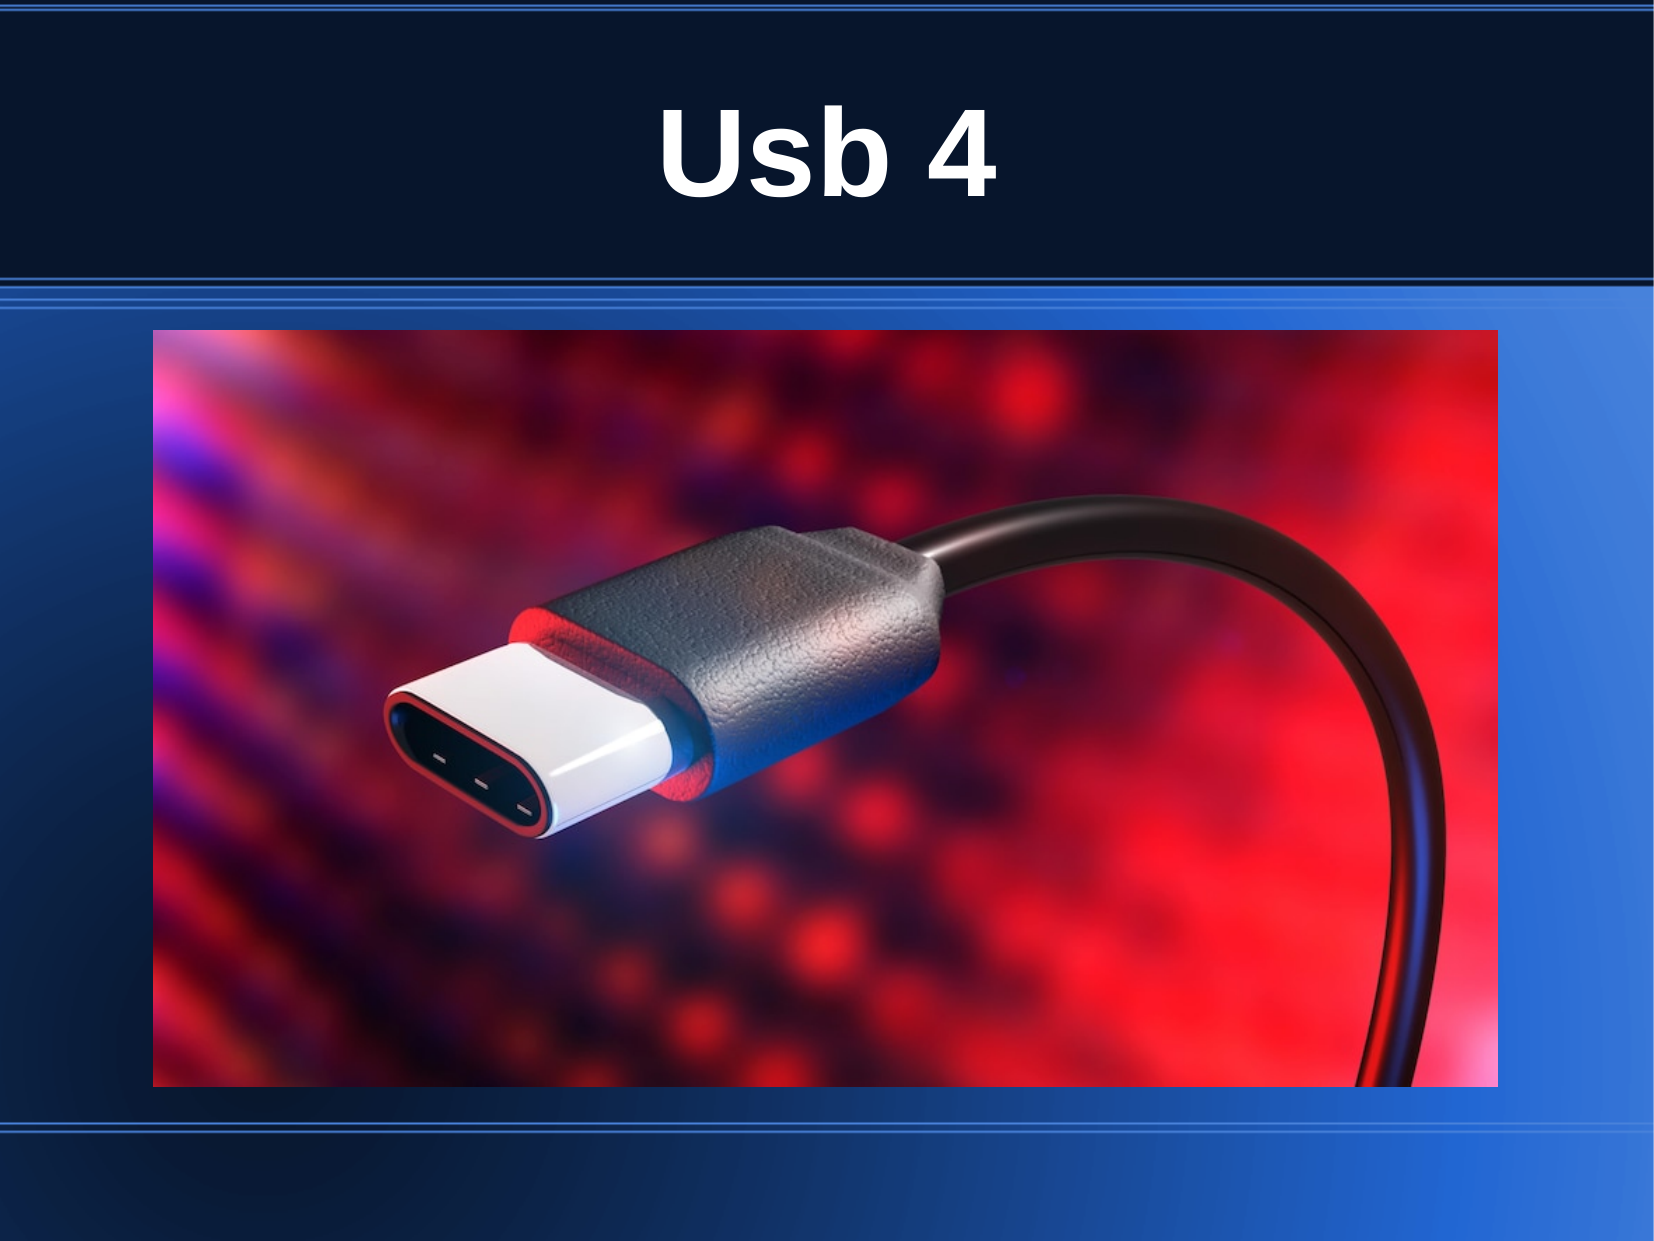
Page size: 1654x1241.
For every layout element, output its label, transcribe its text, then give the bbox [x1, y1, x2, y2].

picture [0, 0, 1654, 1241]
title Usb 4 [82, 49, 1571, 257]
